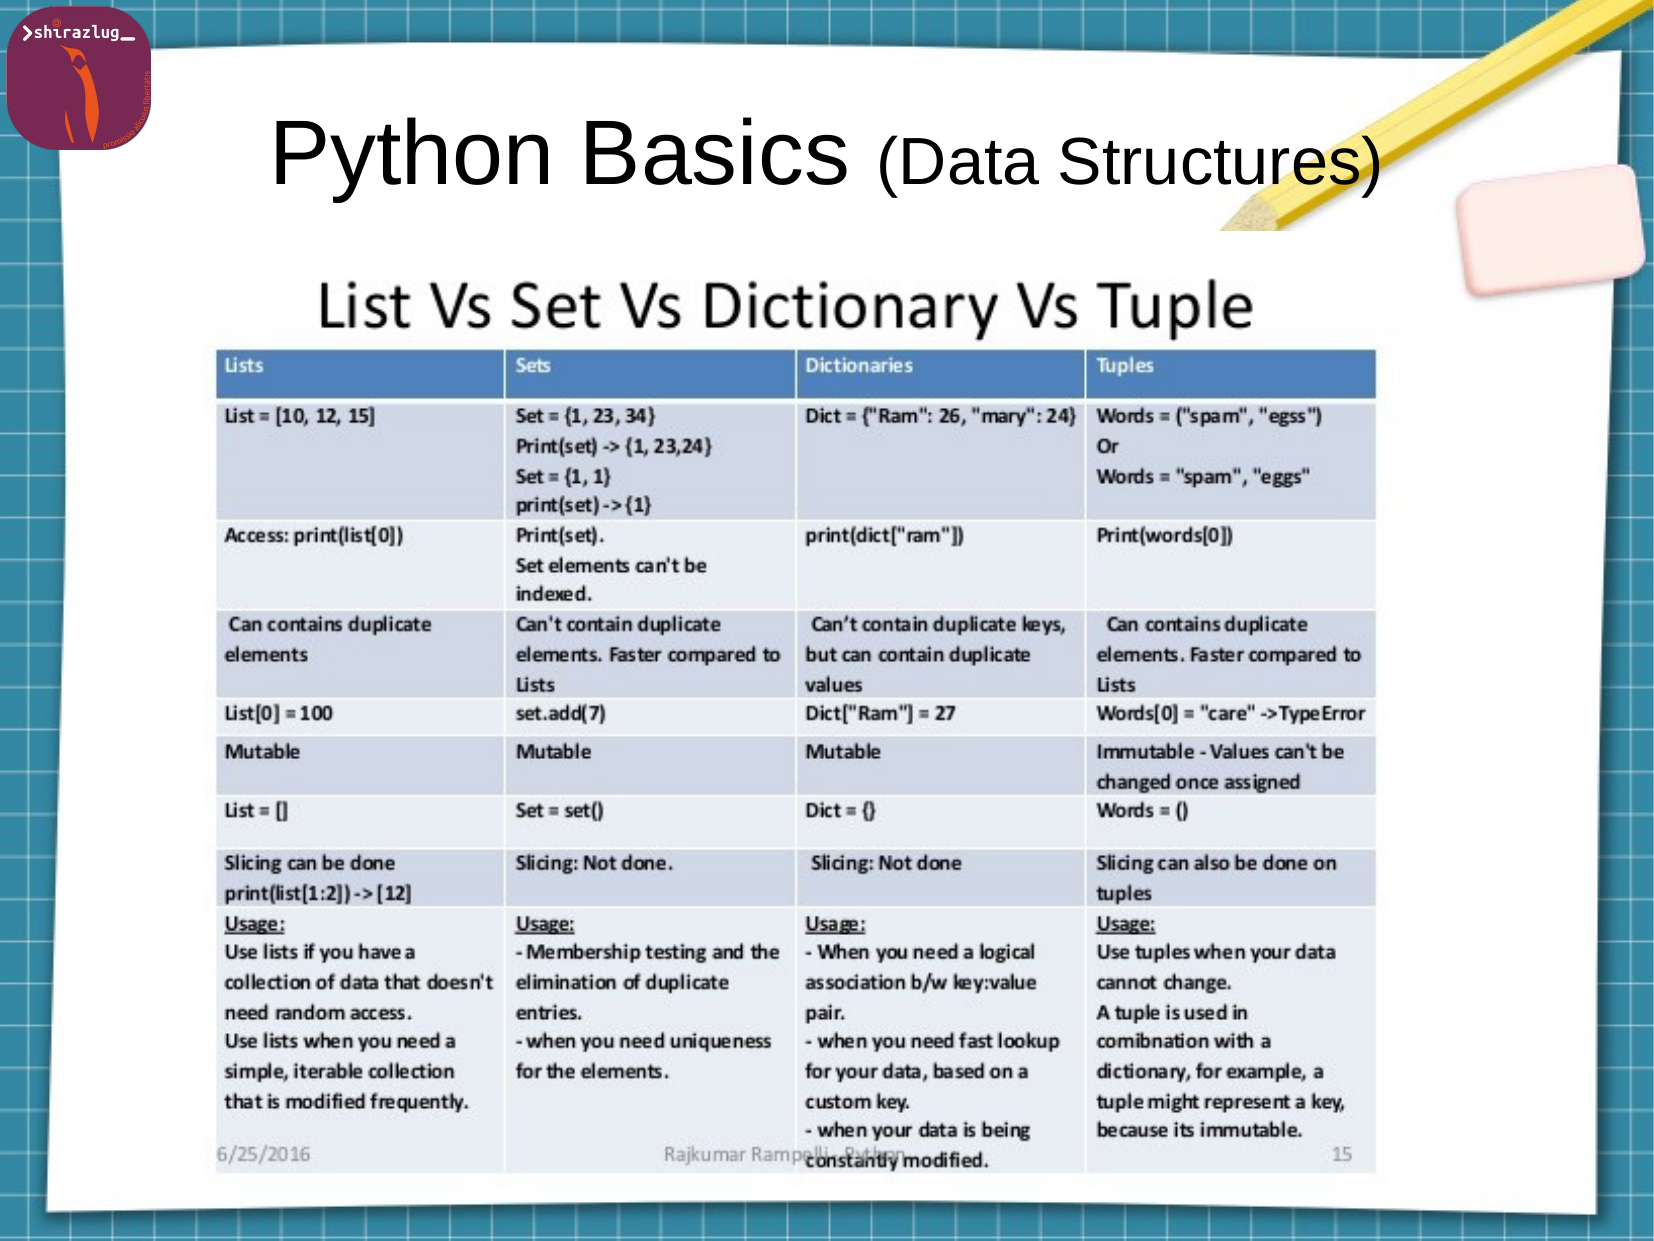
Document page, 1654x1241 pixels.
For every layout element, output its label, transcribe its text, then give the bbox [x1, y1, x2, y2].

picture [0, 0, 1654, 1241]
title Python Basics (Data Structures) [82, 49, 1571, 257]
